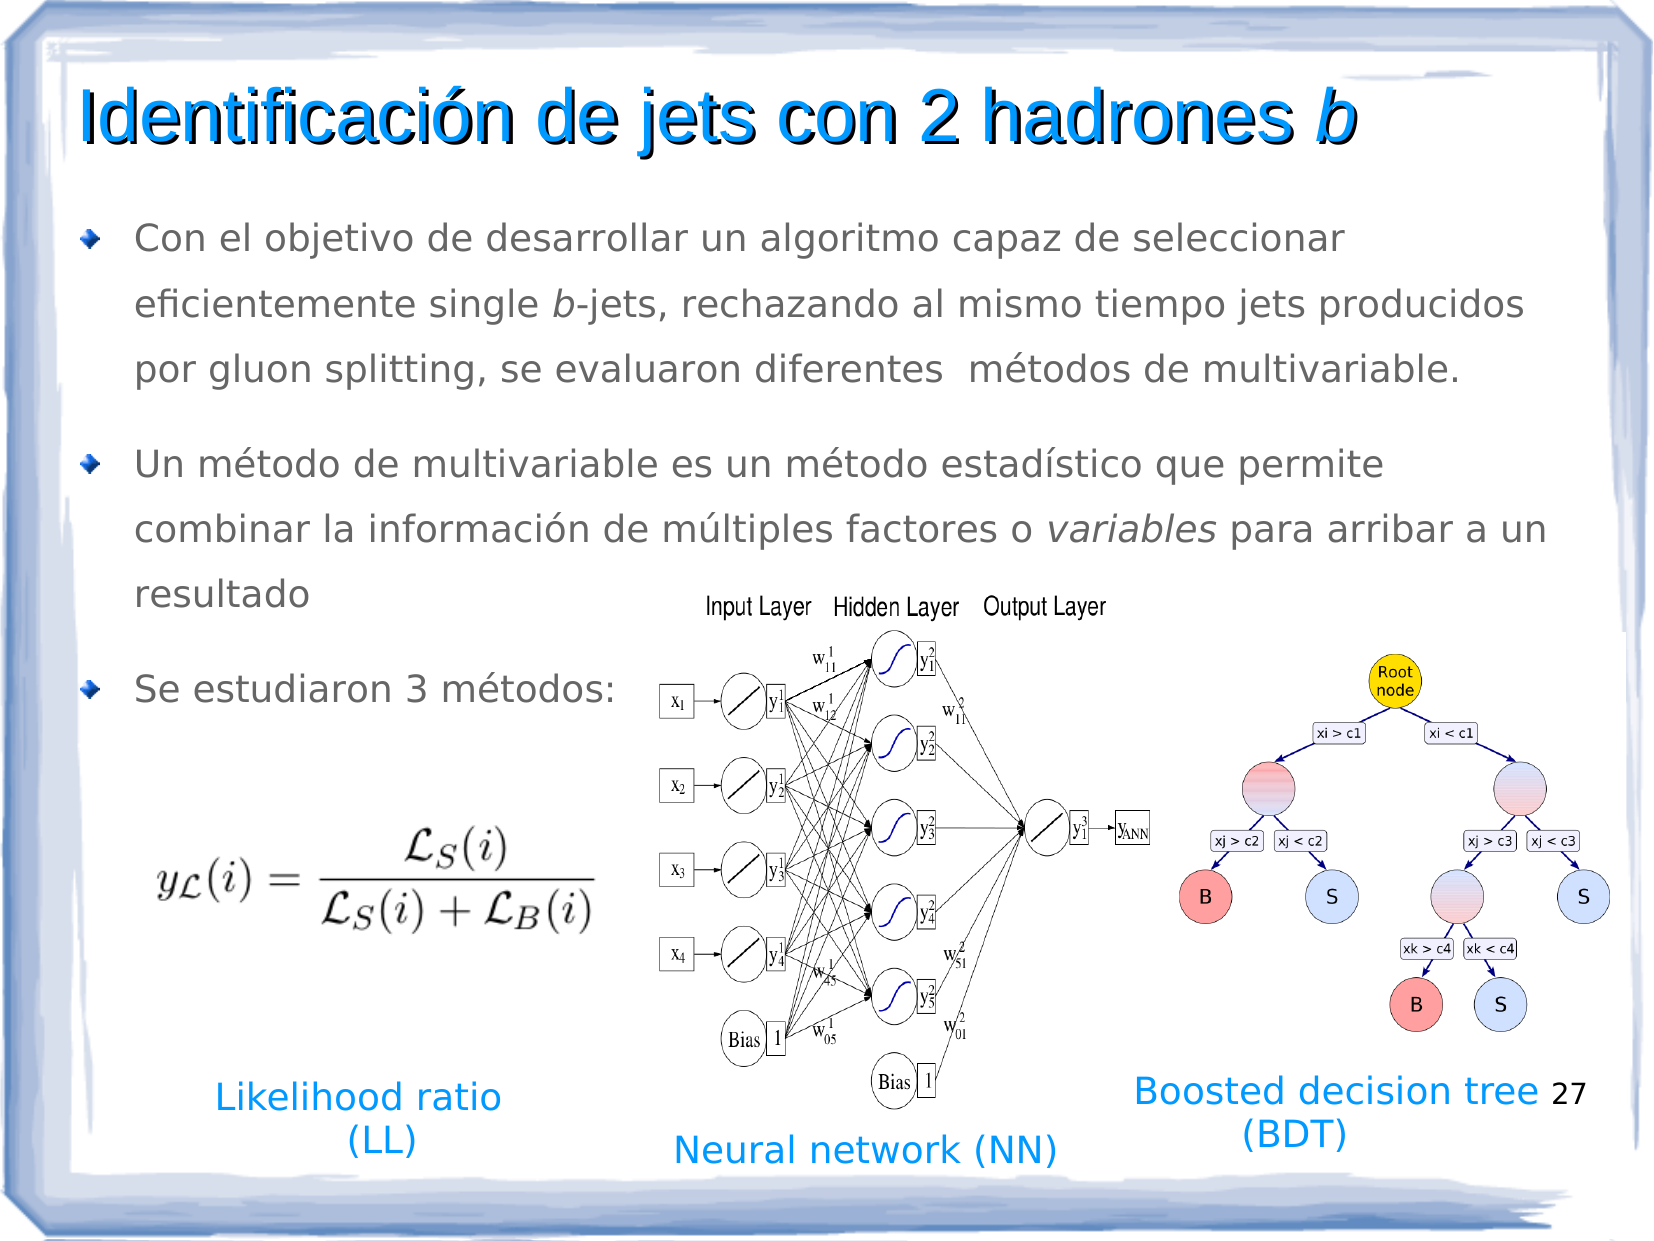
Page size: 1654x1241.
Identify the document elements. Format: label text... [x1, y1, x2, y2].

list Con el objetivo de desarrollar un algoritmo capaz de seleccionar eficientemente single b-jets, rechazando al mismo tiempo jets producidos por gluon splitting, se evaluaron diferentes métodos de multivariable. Un método de multivariable es un método estadístico que permite combinar la información de múltiples factores o variables para arribar a un resultado Se estudiaron 3 métodos: [63, 195, 1558, 690]
picture [0, 0, 1654, 1241]
text_box Boosted decision tree (BDT) [1118, 1062, 1558, 1165]
text_box Neural network (NN) [658, 1121, 1104, 1180]
text_box Likelihood ratio (LL) [199, 1068, 590, 1171]
title Identificación de jets con 2 hadrones b [66, 42, 1450, 189]
